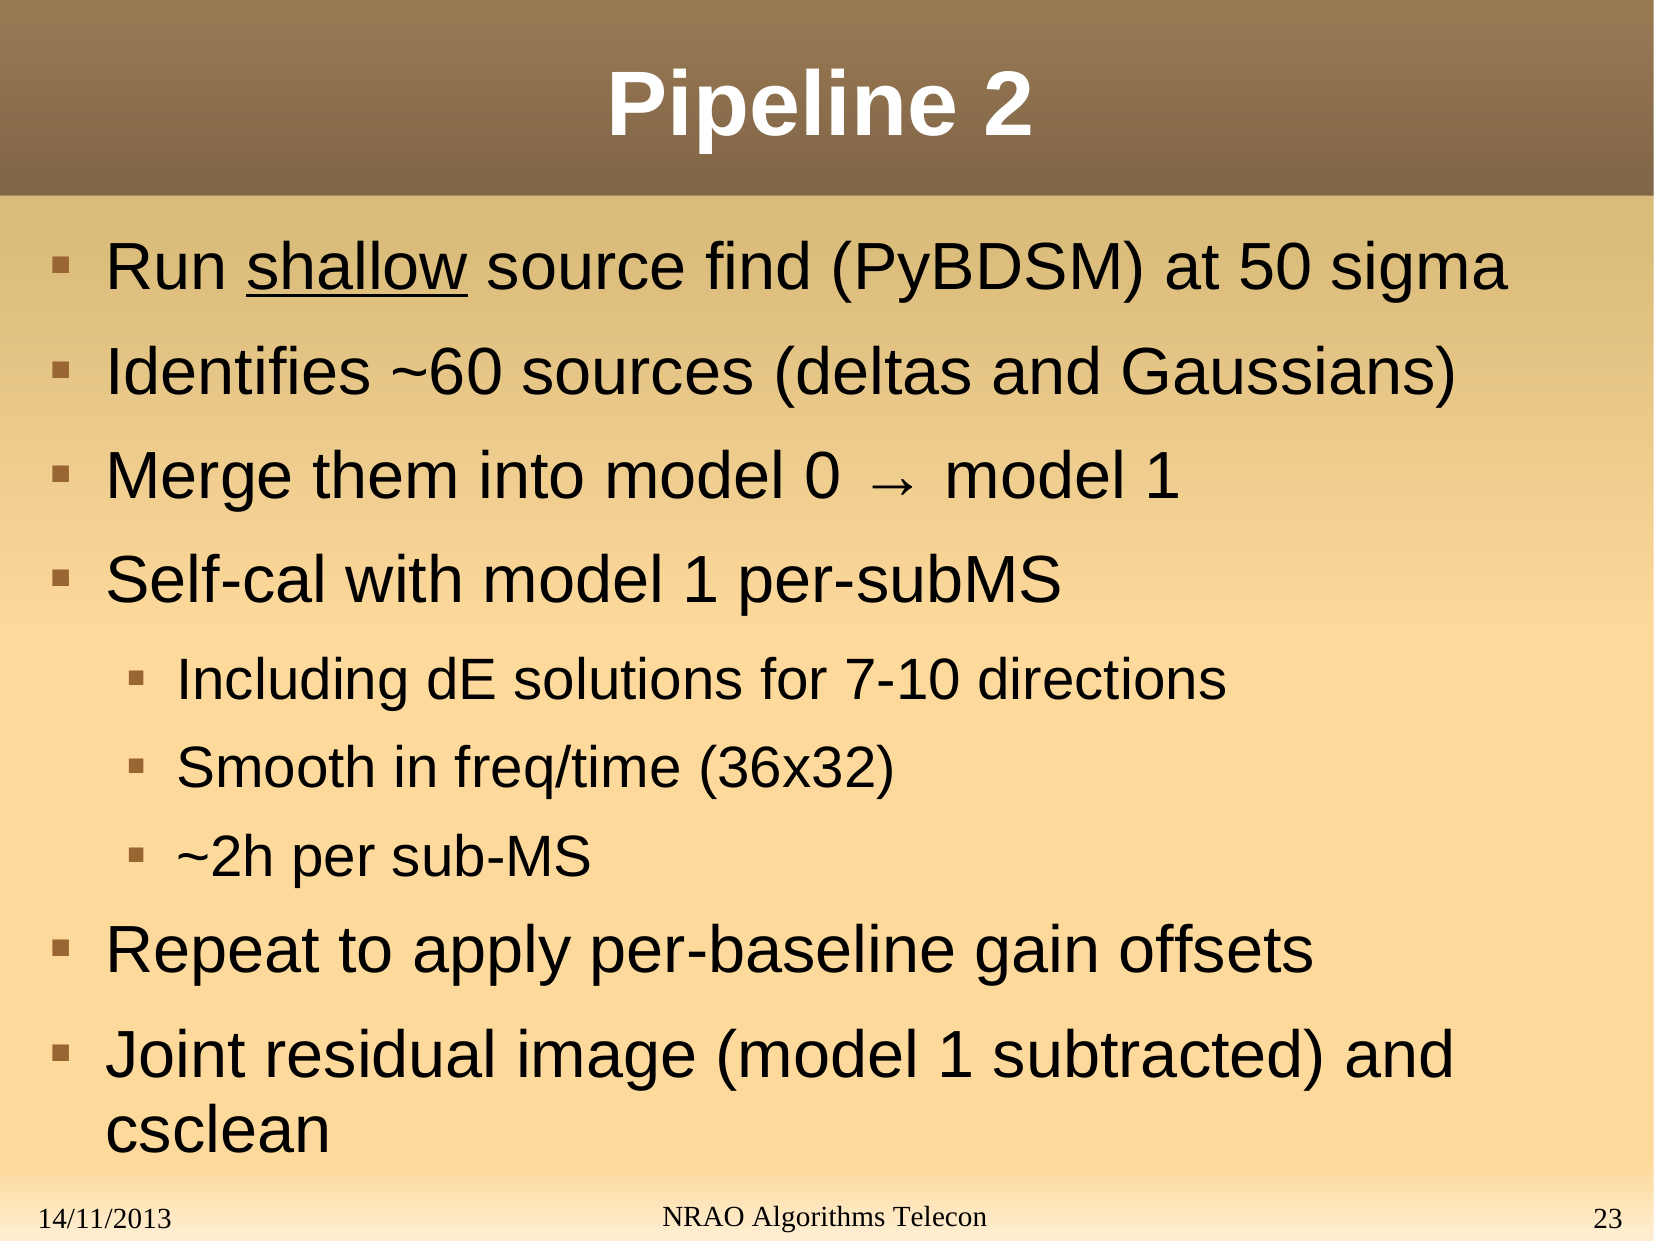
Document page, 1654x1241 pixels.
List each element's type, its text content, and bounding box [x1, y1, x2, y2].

list Run shallow source find (PyBDSM) at 50 sigma Identifies ~60 sources (deltas and Gaussians) Merge them into model 0 → model 1 Self-cal with model 1 per-subMS Including dE solutions for 7-10 directions Smooth in freq/time (36x32) ~2h per sub-MS Repeat to apply per-baseline gain offsets Joint residual image (model 1 subtracted) and csclean [34, 229, 1606, 1167]
title Pipeline 2 [76, 0, 1565, 208]
picture [0, 0, 1654, 1241]
